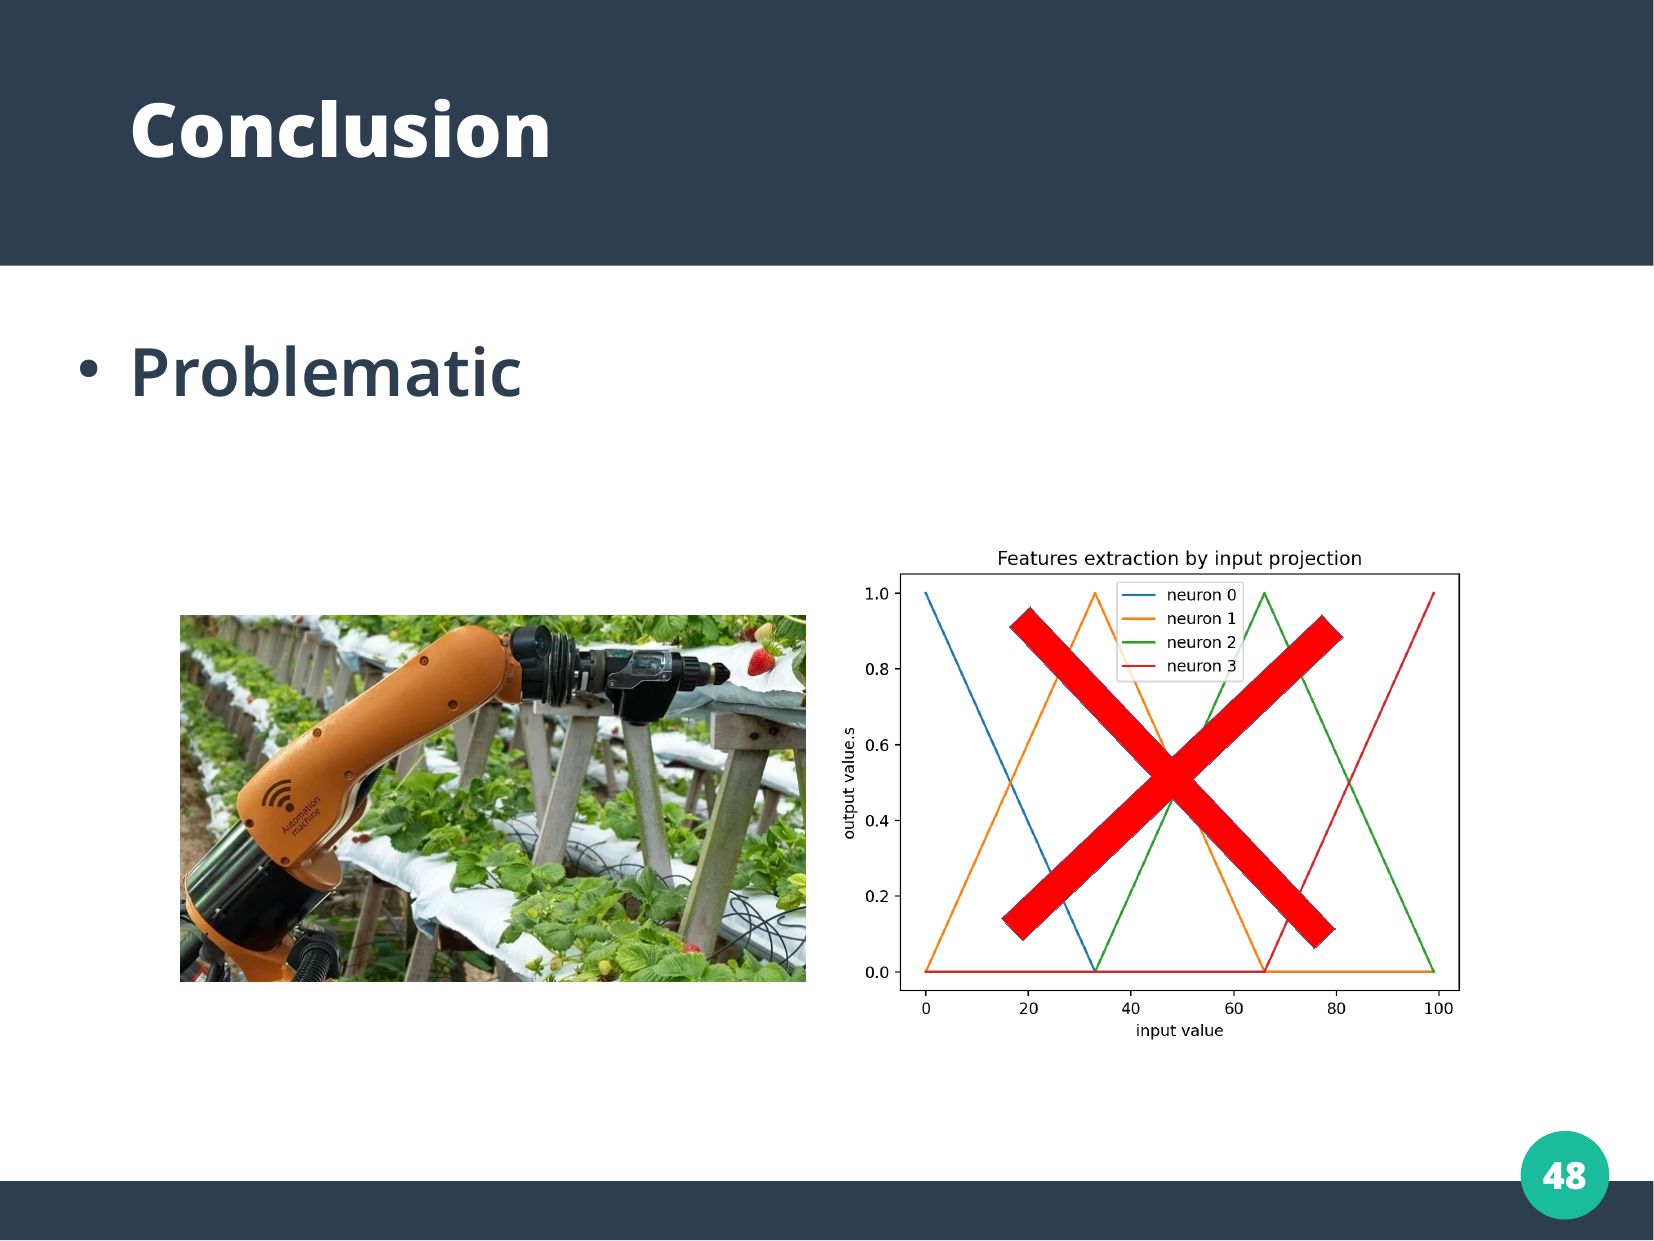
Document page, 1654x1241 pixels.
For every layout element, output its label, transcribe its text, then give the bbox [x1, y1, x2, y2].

text_box [1001, 606, 1344, 949]
picture [180, 615, 806, 982]
title Conclusion [59, 49, 1595, 207]
list Problematic [59, 324, 1595, 1152]
picture [810, 509, 1531, 1051]
